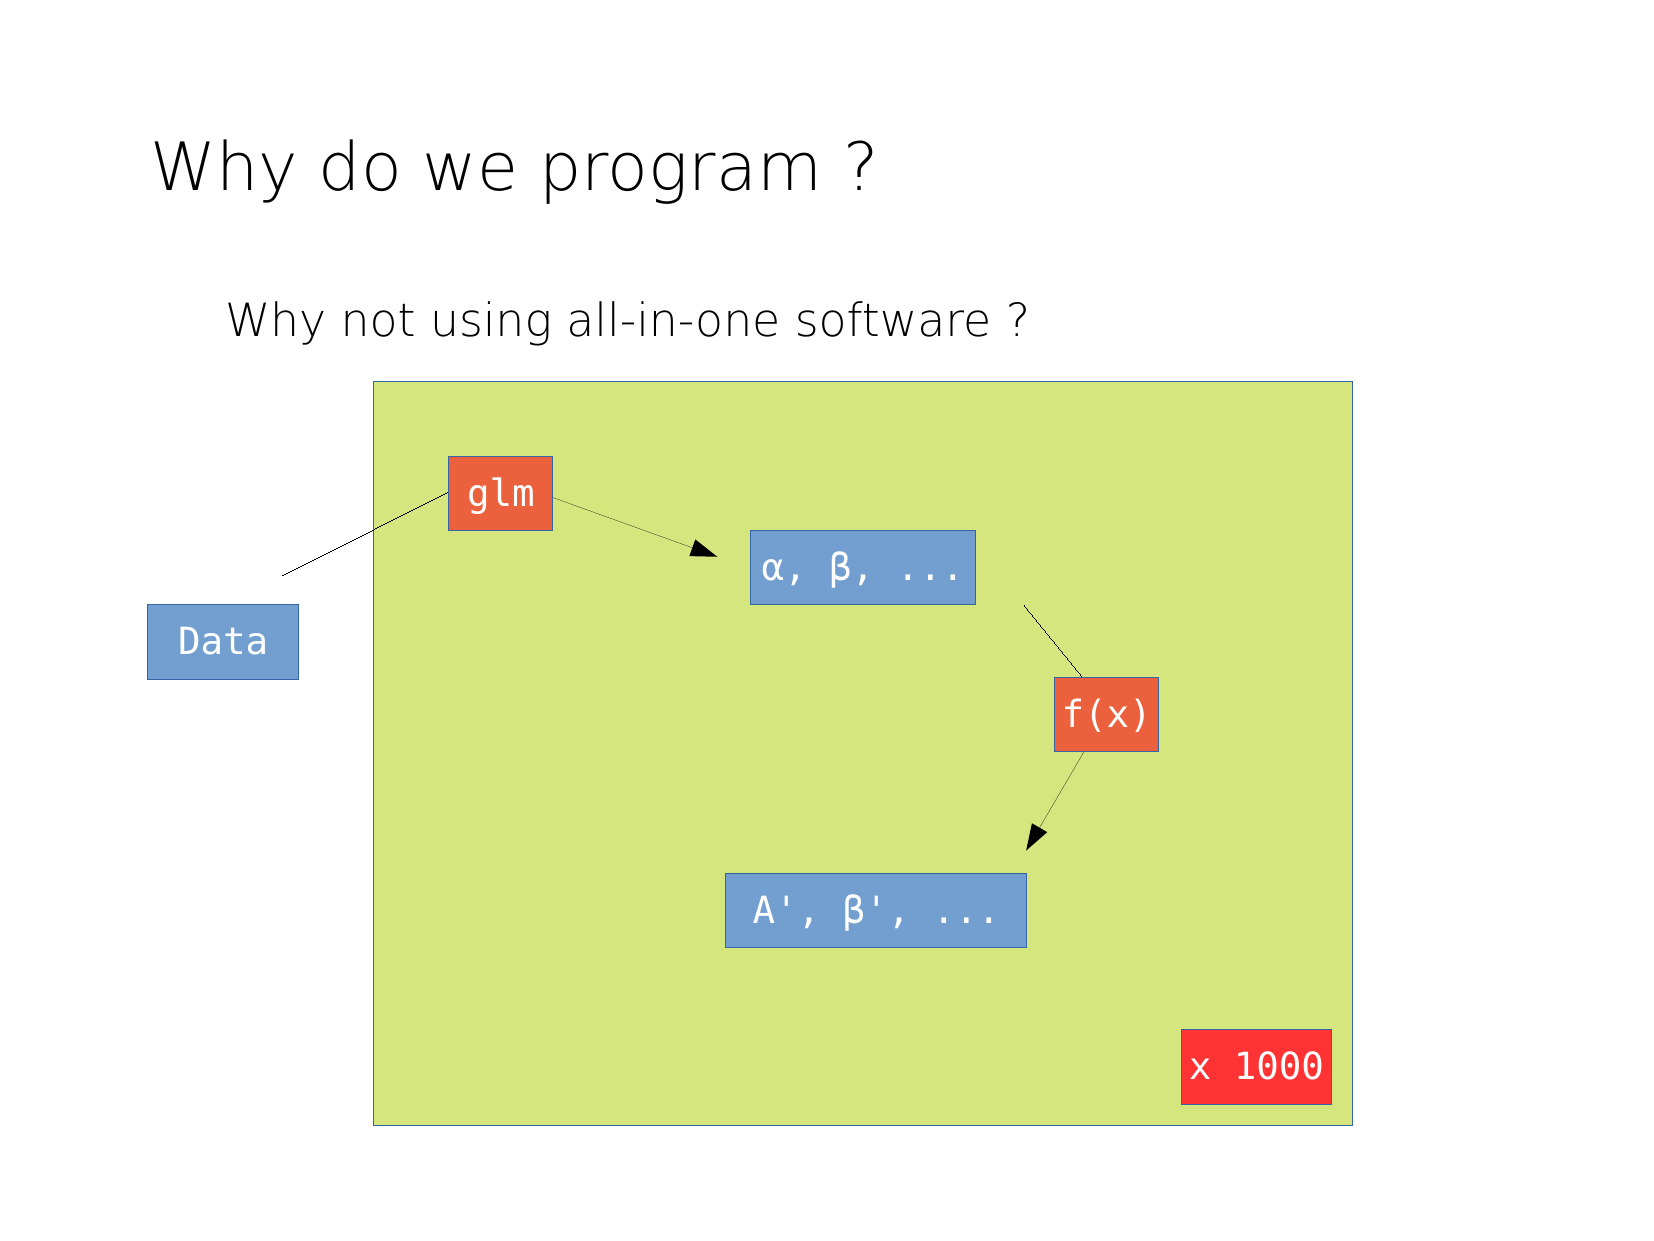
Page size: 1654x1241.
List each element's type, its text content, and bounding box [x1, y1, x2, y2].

text_box Why not using all-in-one software ? [225, 265, 1351, 376]
text_box x 1000 [1181, 1029, 1332, 1105]
text_box glm [448, 456, 553, 531]
text_box [373, 381, 1353, 1126]
text_box Α', β', ... [725, 873, 1027, 948]
text_box Data [147, 604, 299, 680]
text_box f(x) [1054, 677, 1159, 752]
text_box α, β, ... [750, 530, 976, 605]
subtitle Why do we program ? [150, 0, 1639, 335]
